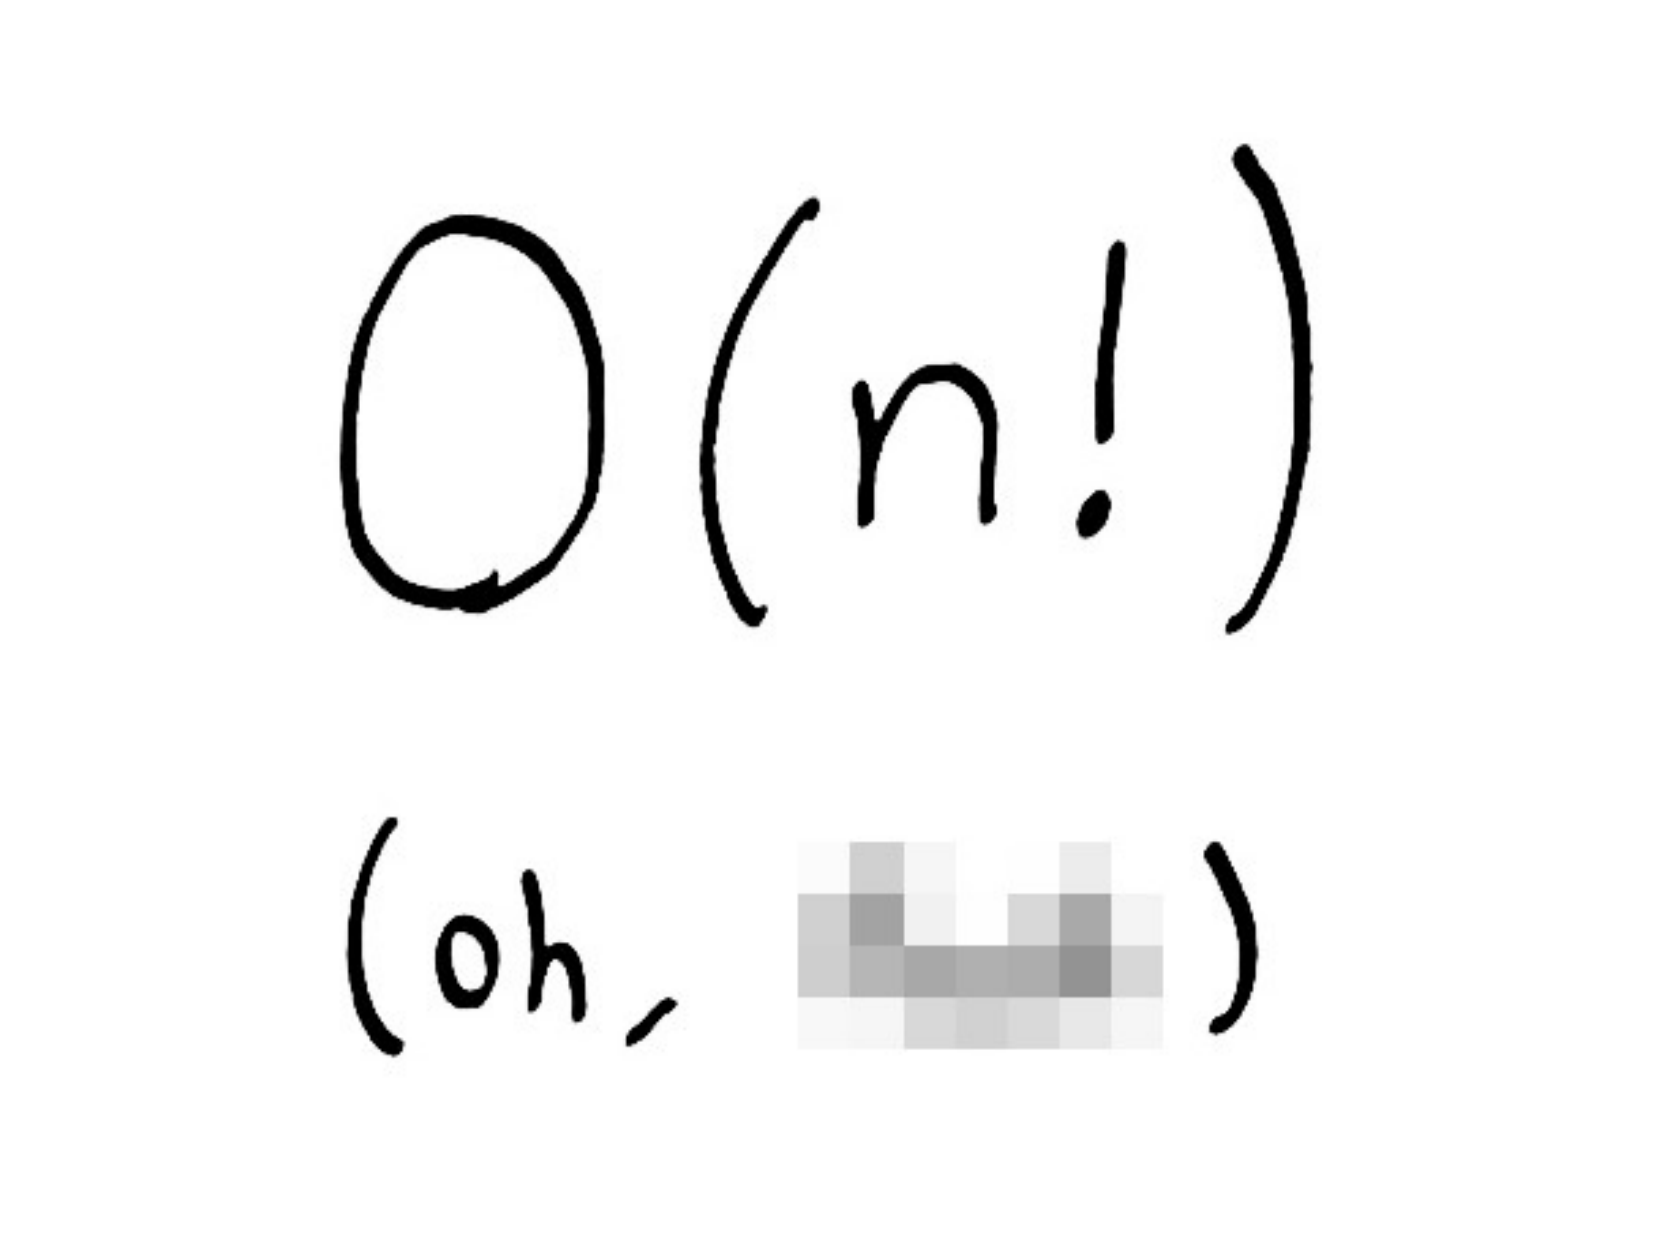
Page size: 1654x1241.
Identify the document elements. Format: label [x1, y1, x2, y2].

picture [210, 74, 1461, 1141]
